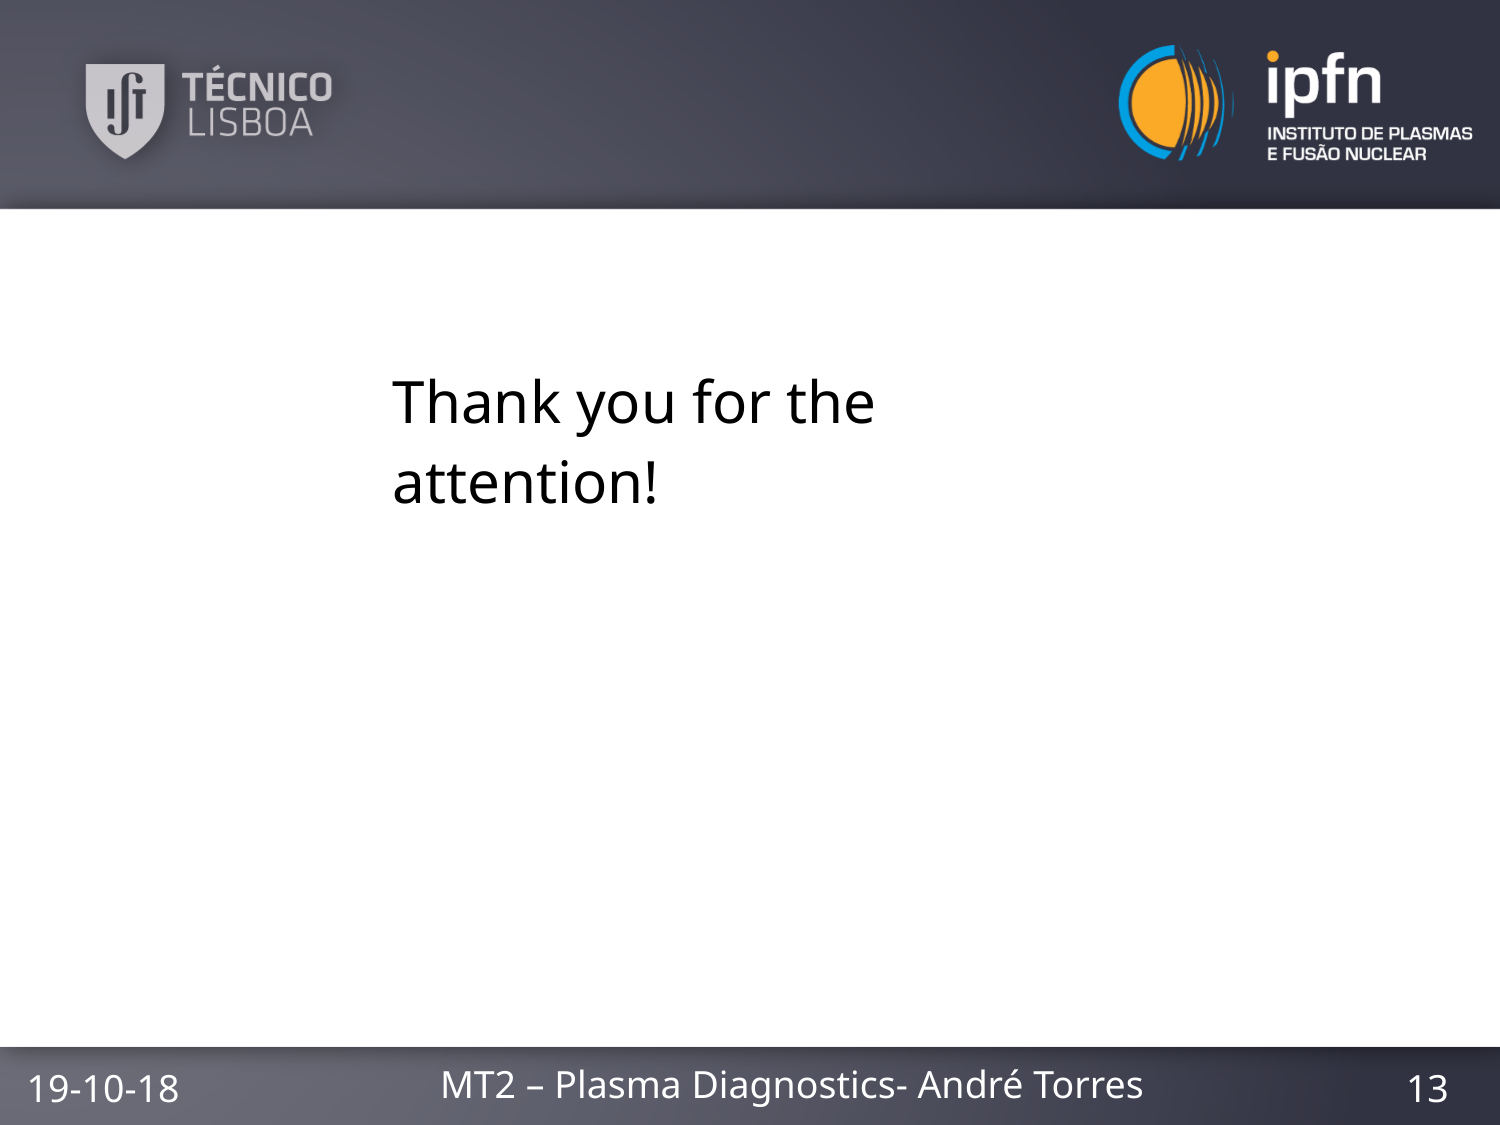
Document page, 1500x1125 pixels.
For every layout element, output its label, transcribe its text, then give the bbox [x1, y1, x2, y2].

picture [0, 0, 1500, 1125]
text_box Thank you for the attention! [377, 354, 1123, 443]
